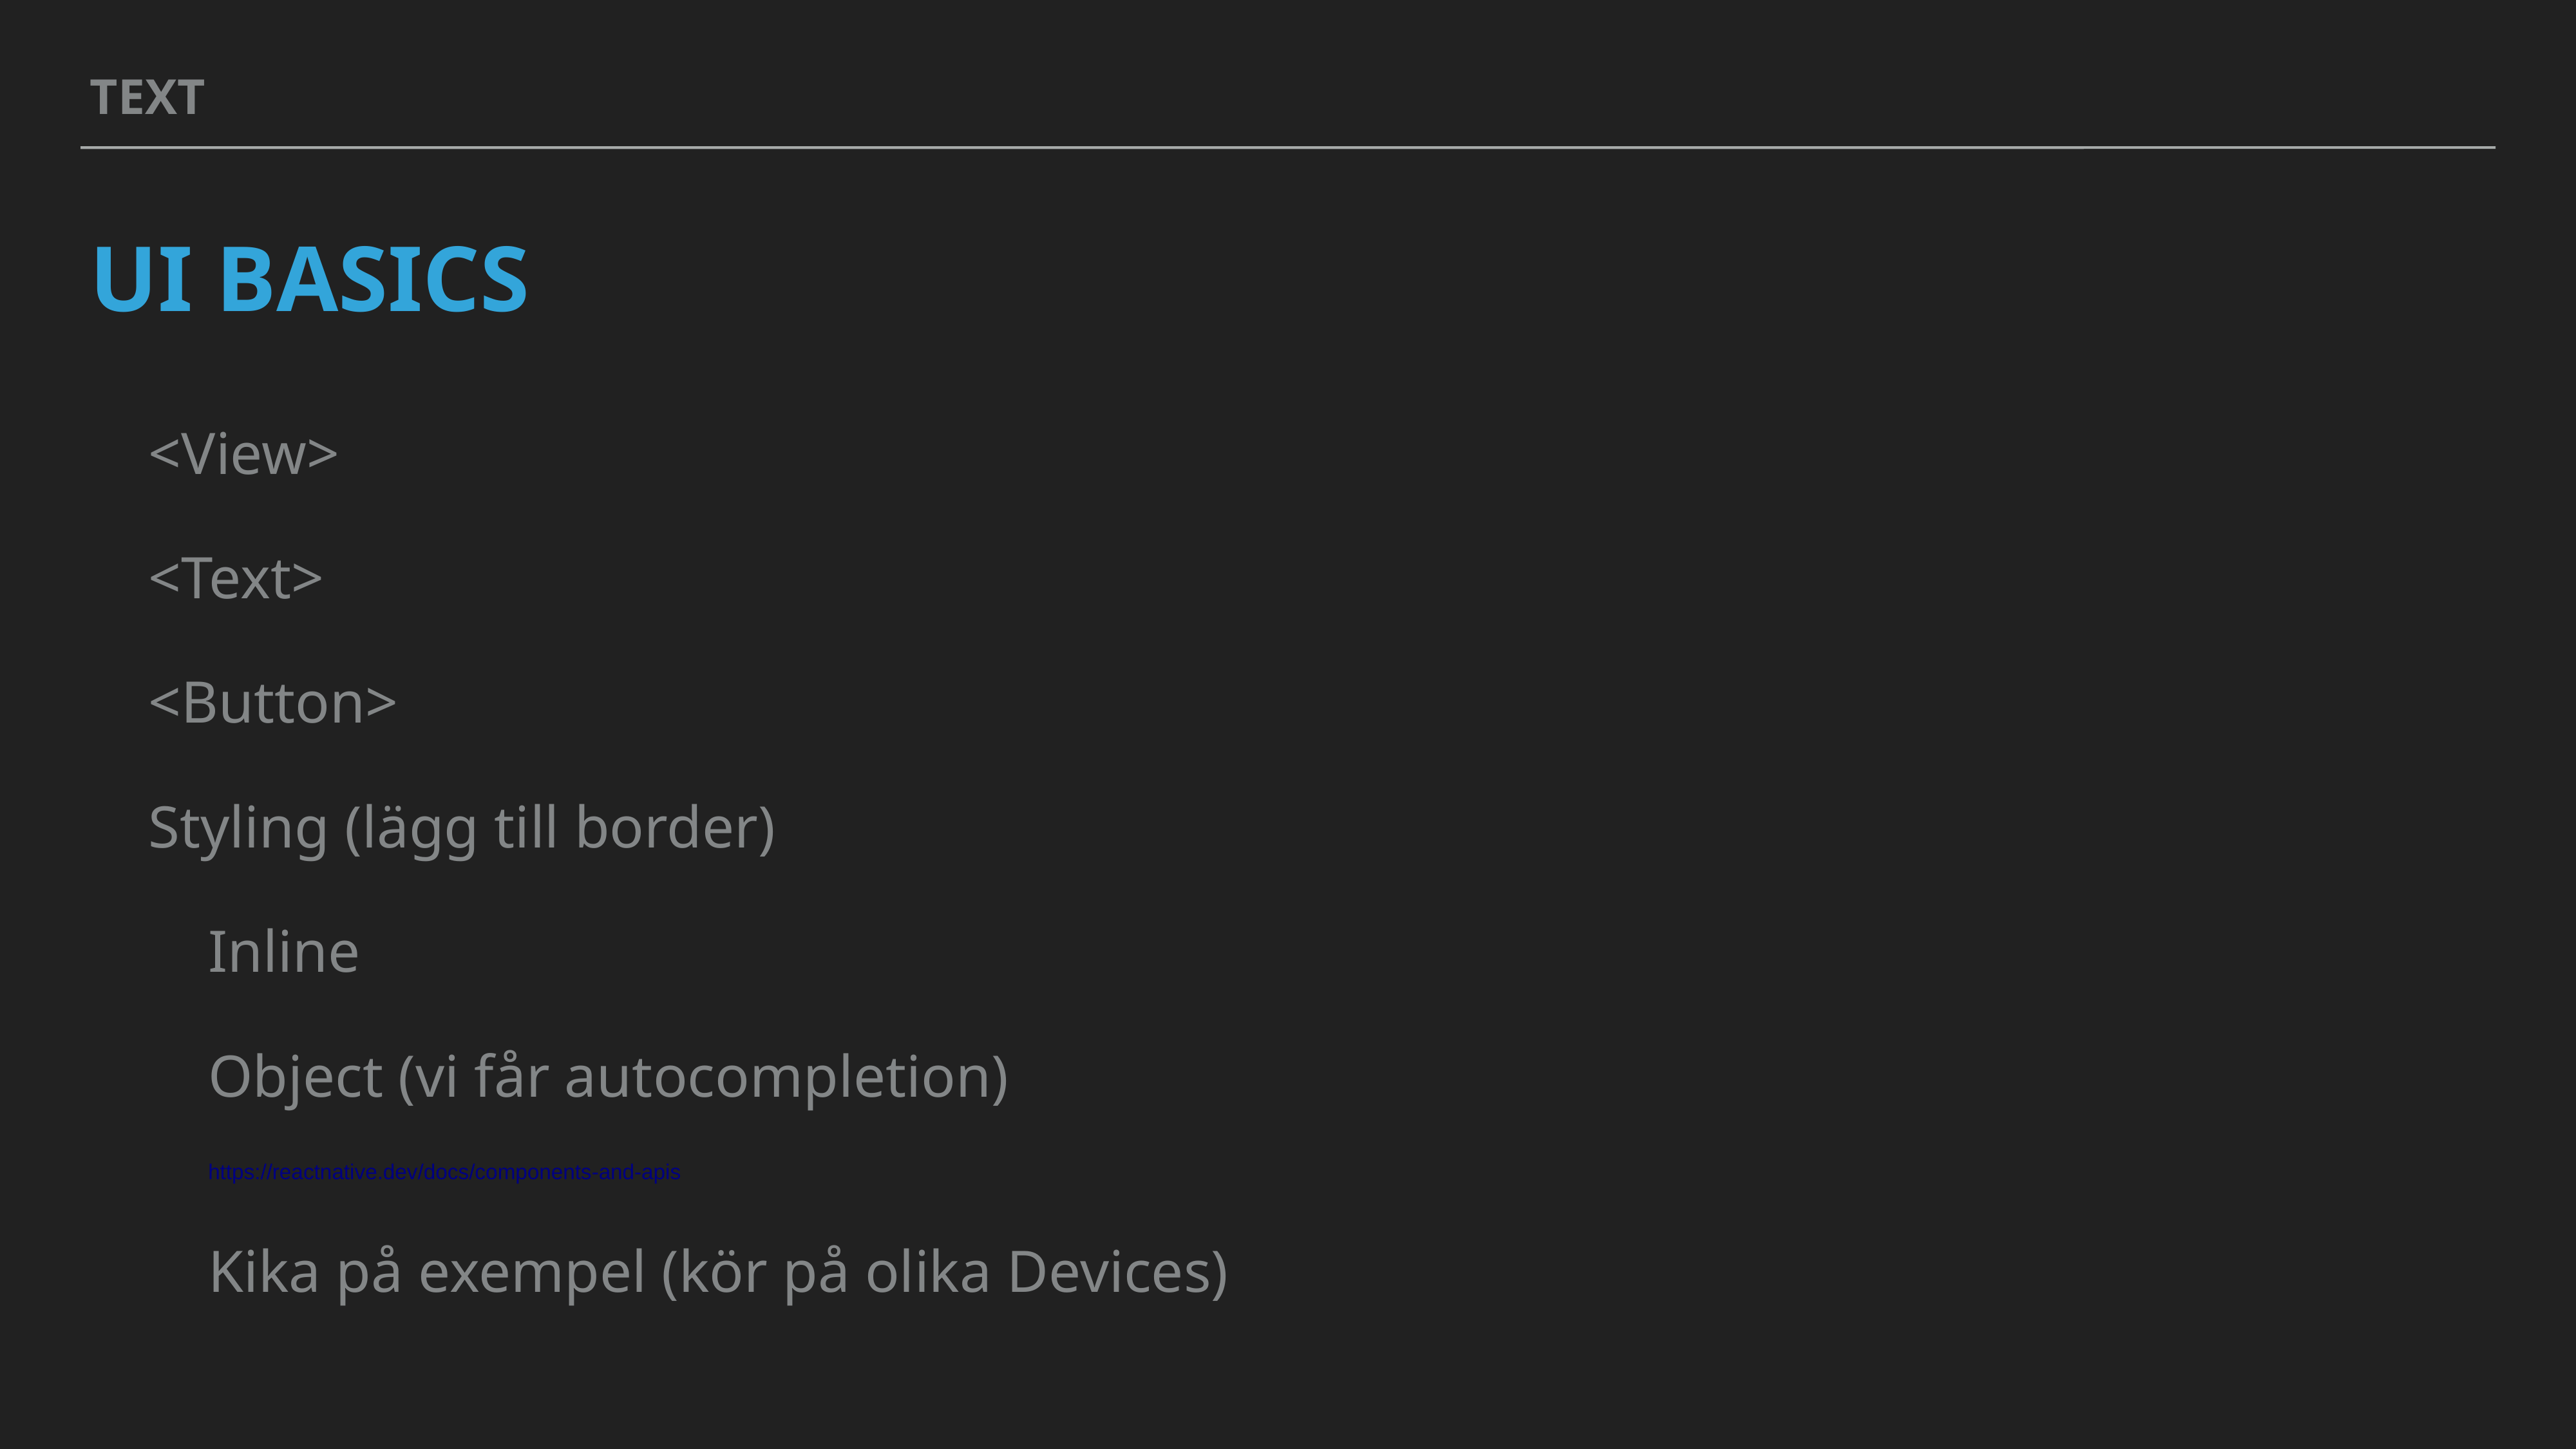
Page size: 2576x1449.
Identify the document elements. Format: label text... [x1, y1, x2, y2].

text_box UI Basics [80, 228, 2496, 336]
text_box <View> <Text> <Button> Styling (lägg till border) Inline Object (vi får autocompletion) https://reactnative.dev/docs/components-and-apis Kika på exempel (kör på olika Devices) [80, 408, 2496, 1315]
